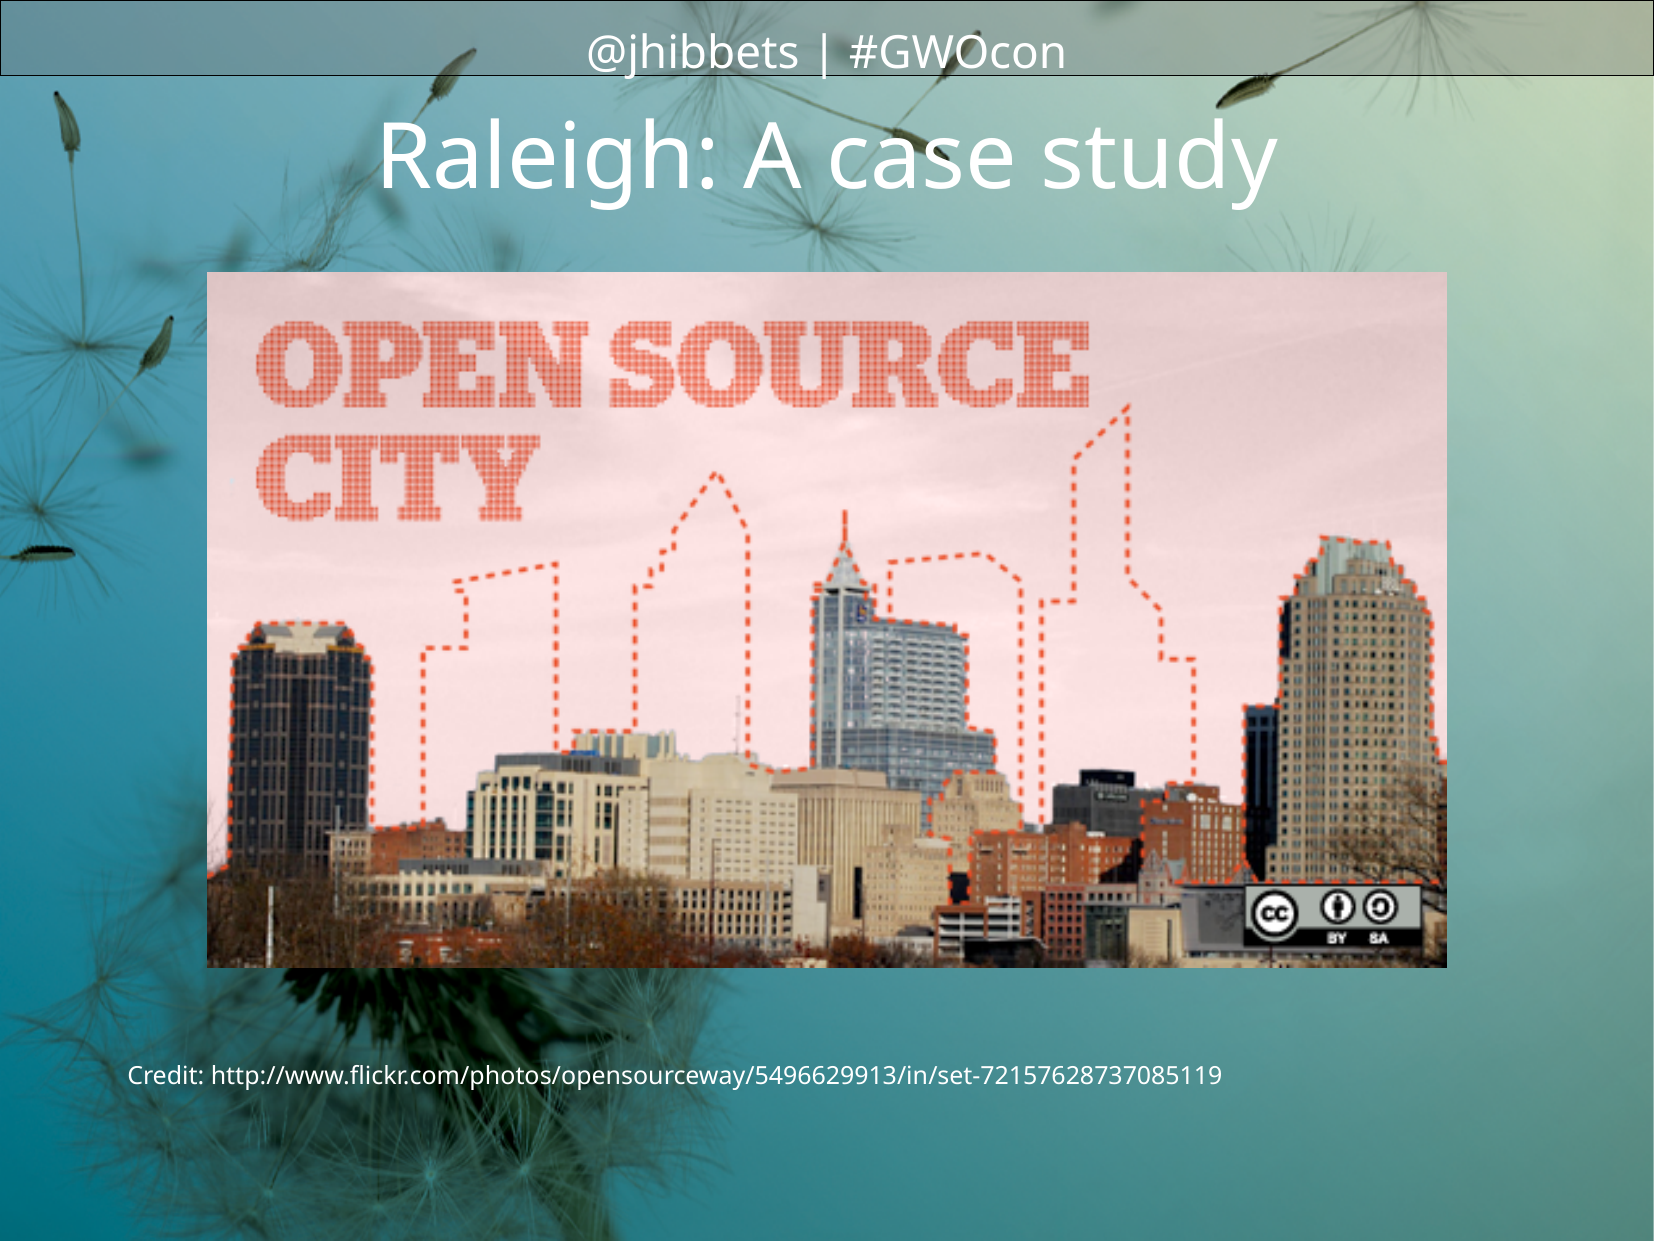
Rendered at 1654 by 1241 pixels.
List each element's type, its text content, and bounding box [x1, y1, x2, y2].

text_box Credit: http://www.flickr.com/photos/opensourceway/5496629913/in/set-72157628737085119 [112, 1050, 1230, 1093]
title Raleigh: A case study [82, 49, 1571, 257]
picture [0, 76, 1654, 1241]
